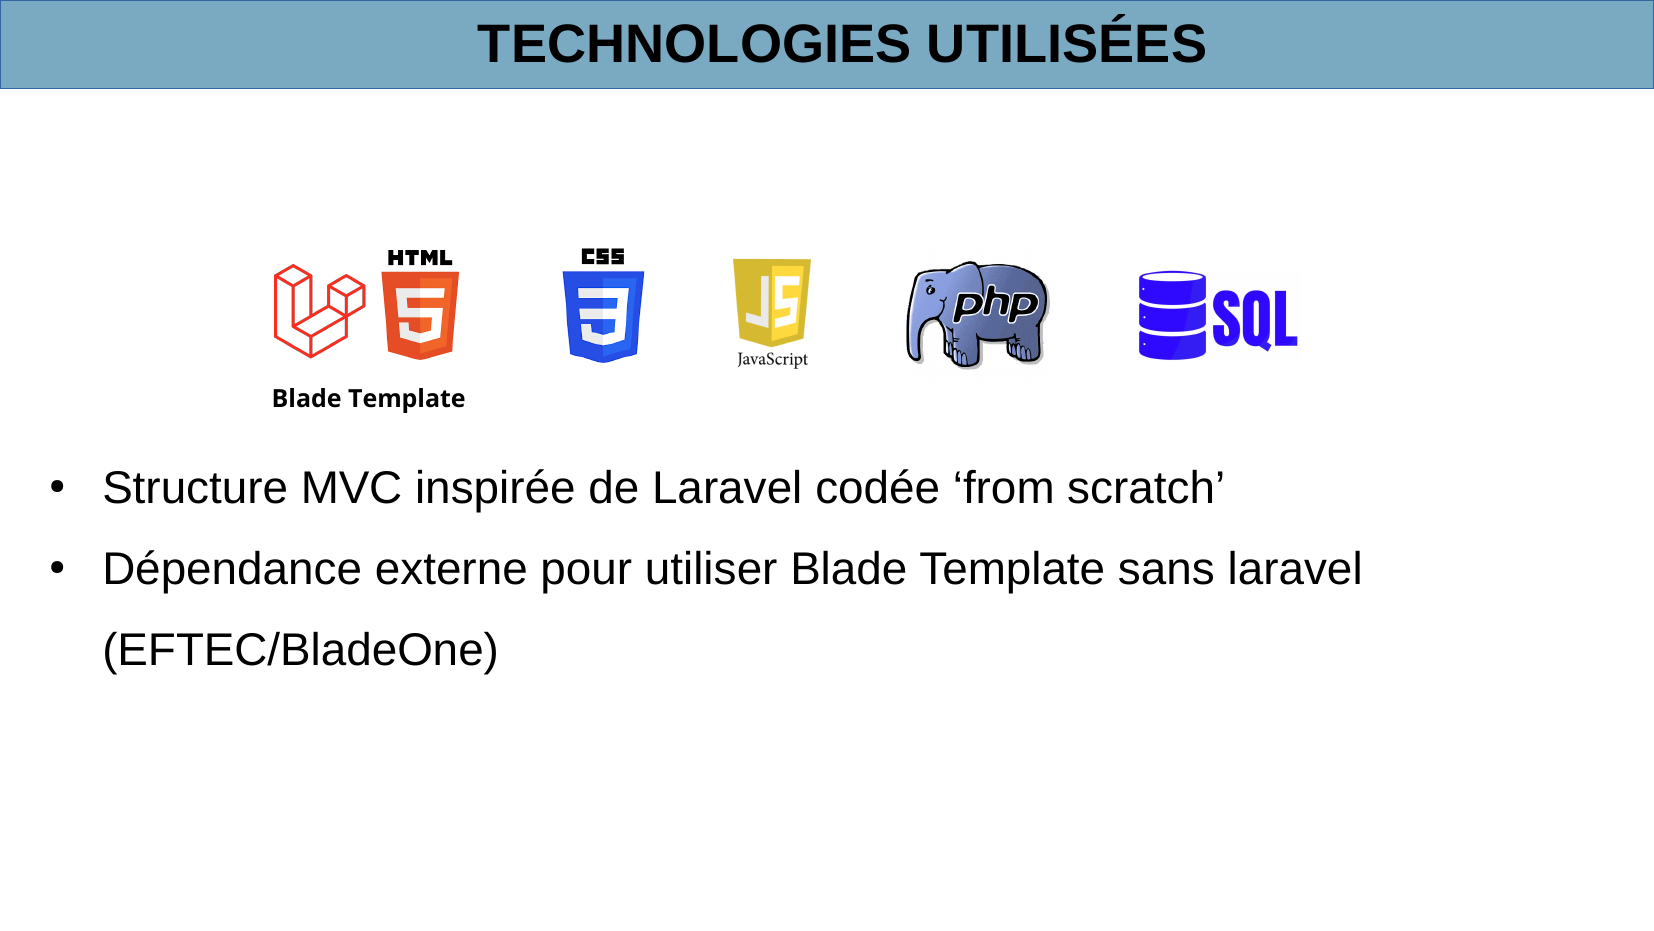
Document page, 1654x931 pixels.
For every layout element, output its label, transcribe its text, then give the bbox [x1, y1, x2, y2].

picture [906, 243, 1050, 387]
text_box [0, 0, 1654, 89]
text_box TECHNOLOGIES UTILISÉES [463, 5, 1224, 82]
picture [1137, 270, 1301, 362]
text_box Blade Template [271, 380, 473, 426]
picture [489, 224, 830, 387]
picture [274, 250, 475, 360]
text_box Structure MVC inspirée de Laravel codée ‘from scratch’ Dépendance externe pour utiliser Blade Template sans laravel (EFTEC/BladeOne) [16, 454, 1629, 928]
